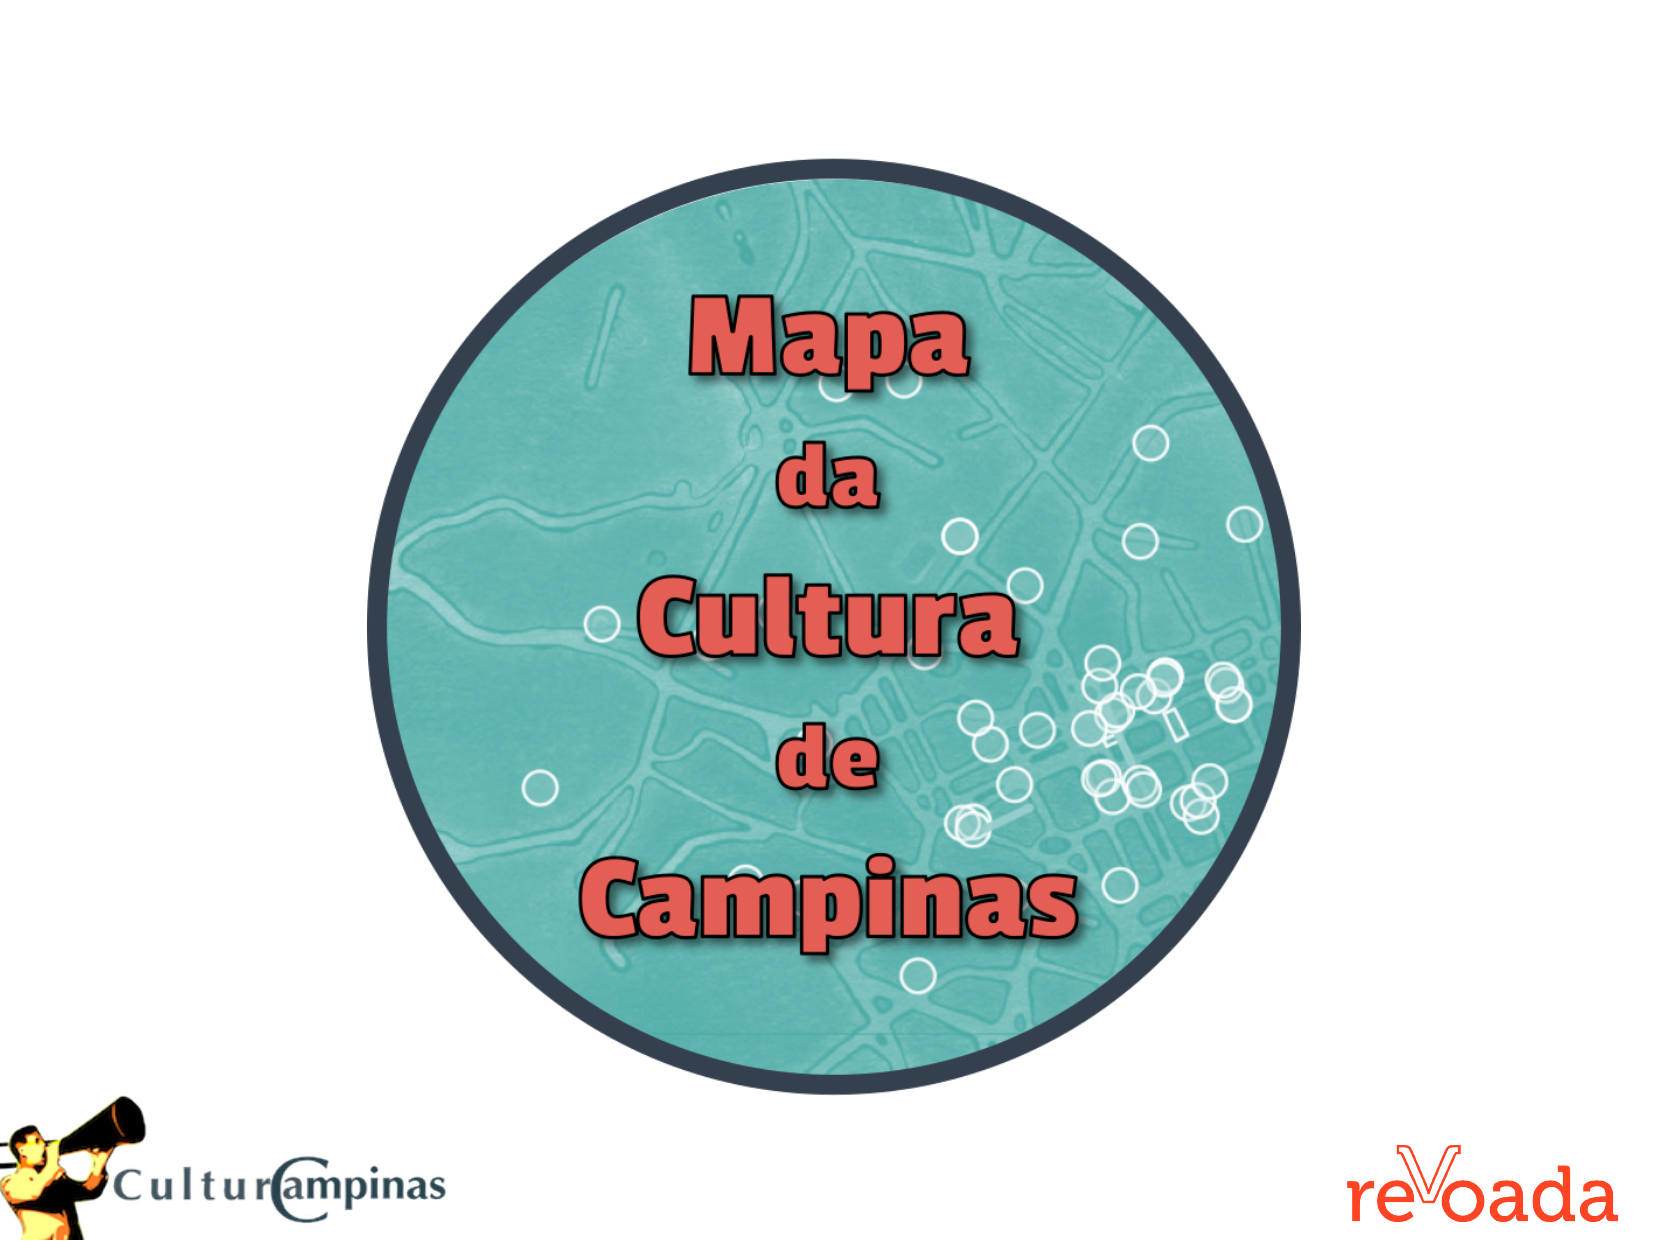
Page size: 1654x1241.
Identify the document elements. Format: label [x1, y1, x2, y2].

picture [1346, 1109, 1619, 1223]
picture [0, 132, 1301, 1240]
